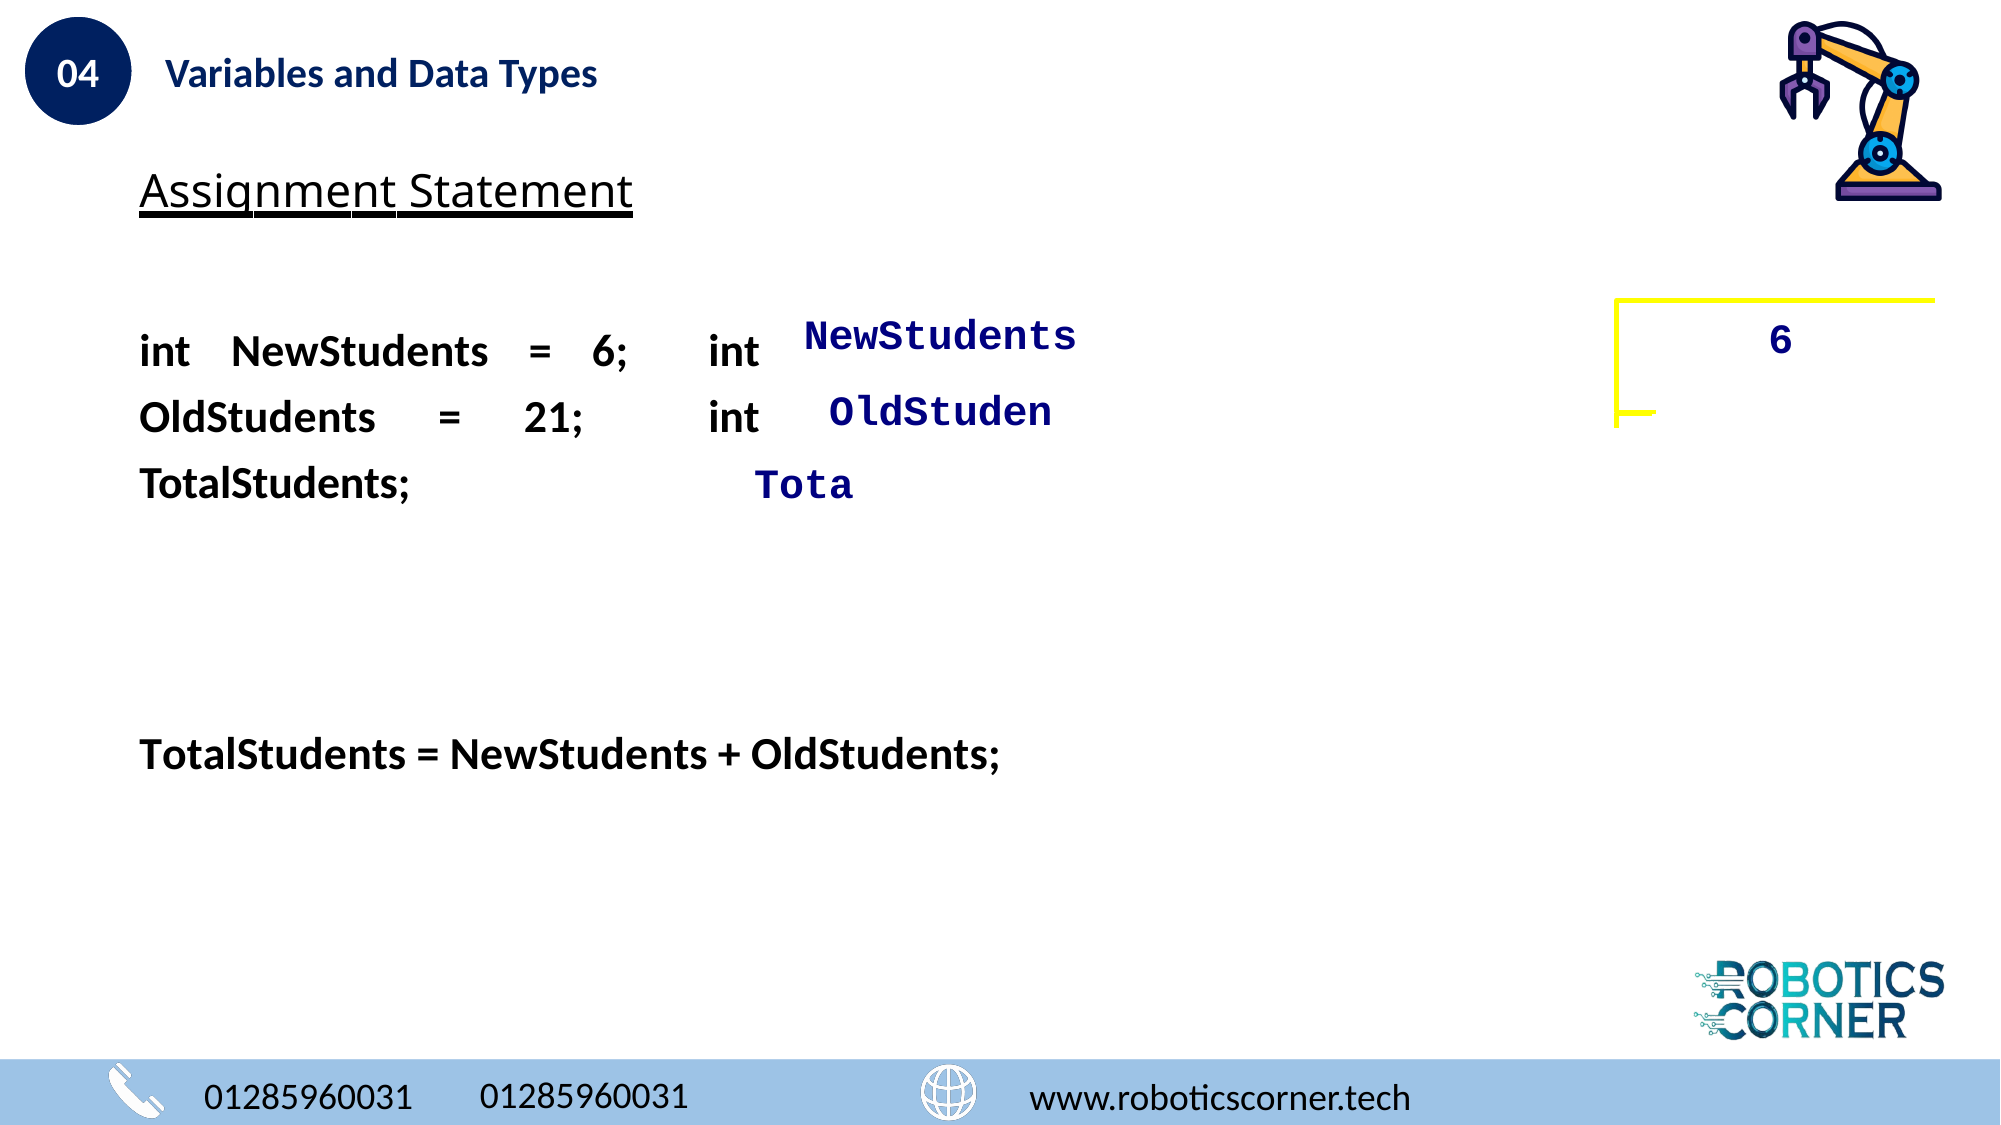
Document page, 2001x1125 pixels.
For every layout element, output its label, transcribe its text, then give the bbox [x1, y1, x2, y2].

text_box [981, 1059, 2000, 1125]
text_box 04 [22, 14, 134, 128]
picture [1680, 859, 1953, 1059]
text_box NewStudents OldStuden Tota [752, 280, 1081, 508]
picture [915, 1059, 981, 1125]
text_box 01285960031 [189, 1064, 495, 1125]
text_box www.roboticscorner.tech [1014, 1065, 1531, 1125]
text_box 6 [1766, 309, 1812, 362]
text_box TotalStudents = NewStudents + OldStudents; [137, 720, 1461, 779]
title Assignment Statement [137, 92, 856, 284]
picture [103, 1057, 170, 1124]
text_box 01285960031 [465, 1063, 811, 1124]
text_box int NewStudents = 6; int OldStudents = 21; int TotalStudents; [137, 308, 752, 508]
text_box [0, 1059, 915, 1125]
text_box Variables and Data Types [150, 38, 697, 103]
picture [1771, 21, 1950, 201]
